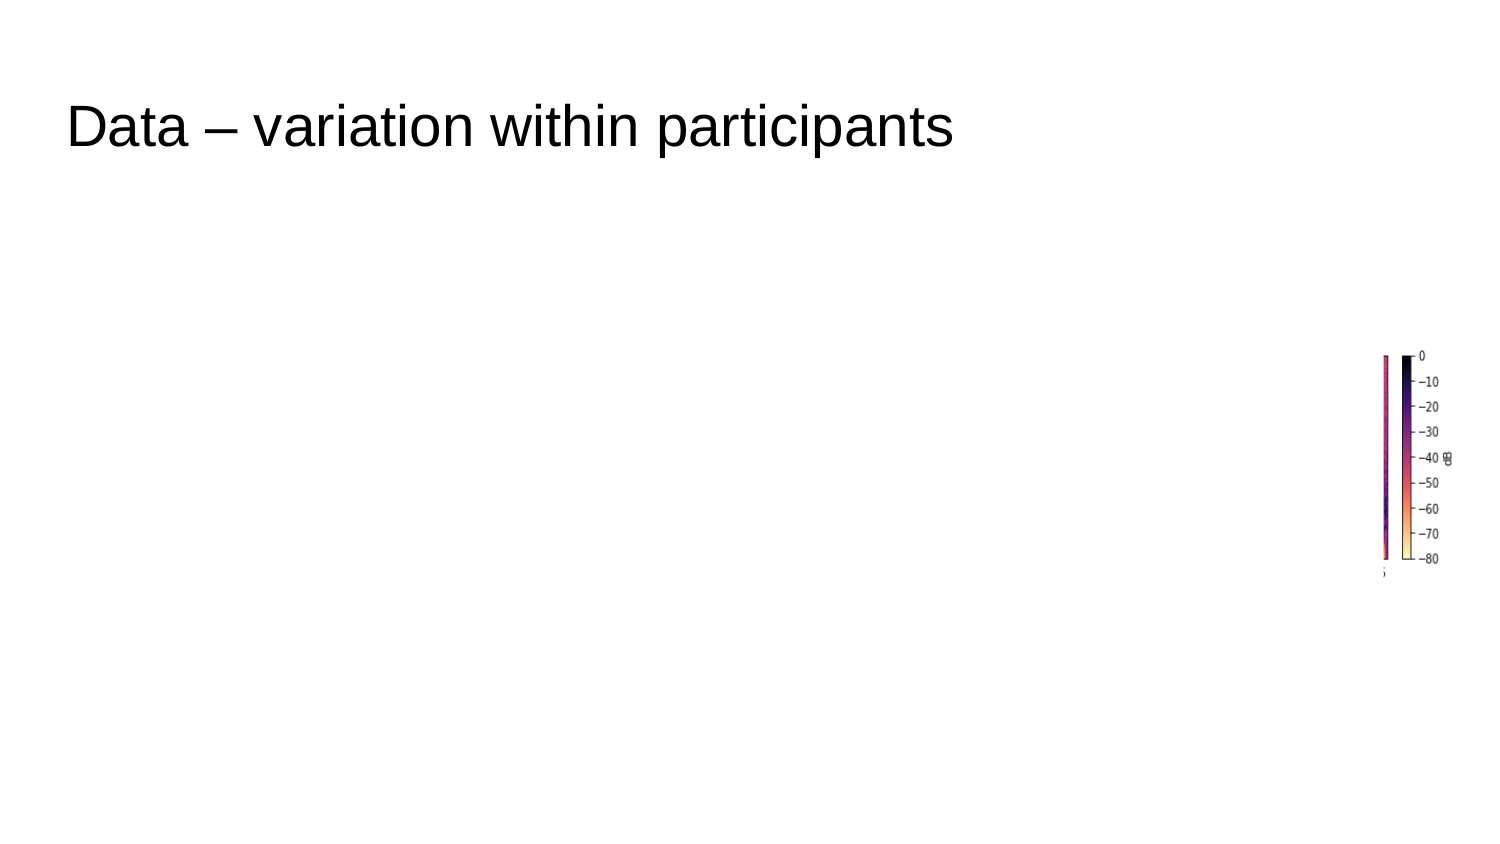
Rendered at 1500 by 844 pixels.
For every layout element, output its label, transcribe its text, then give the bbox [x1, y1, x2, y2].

title Data – variation within participants [51, 72, 1449, 167]
picture [1383, 342, 1462, 606]
